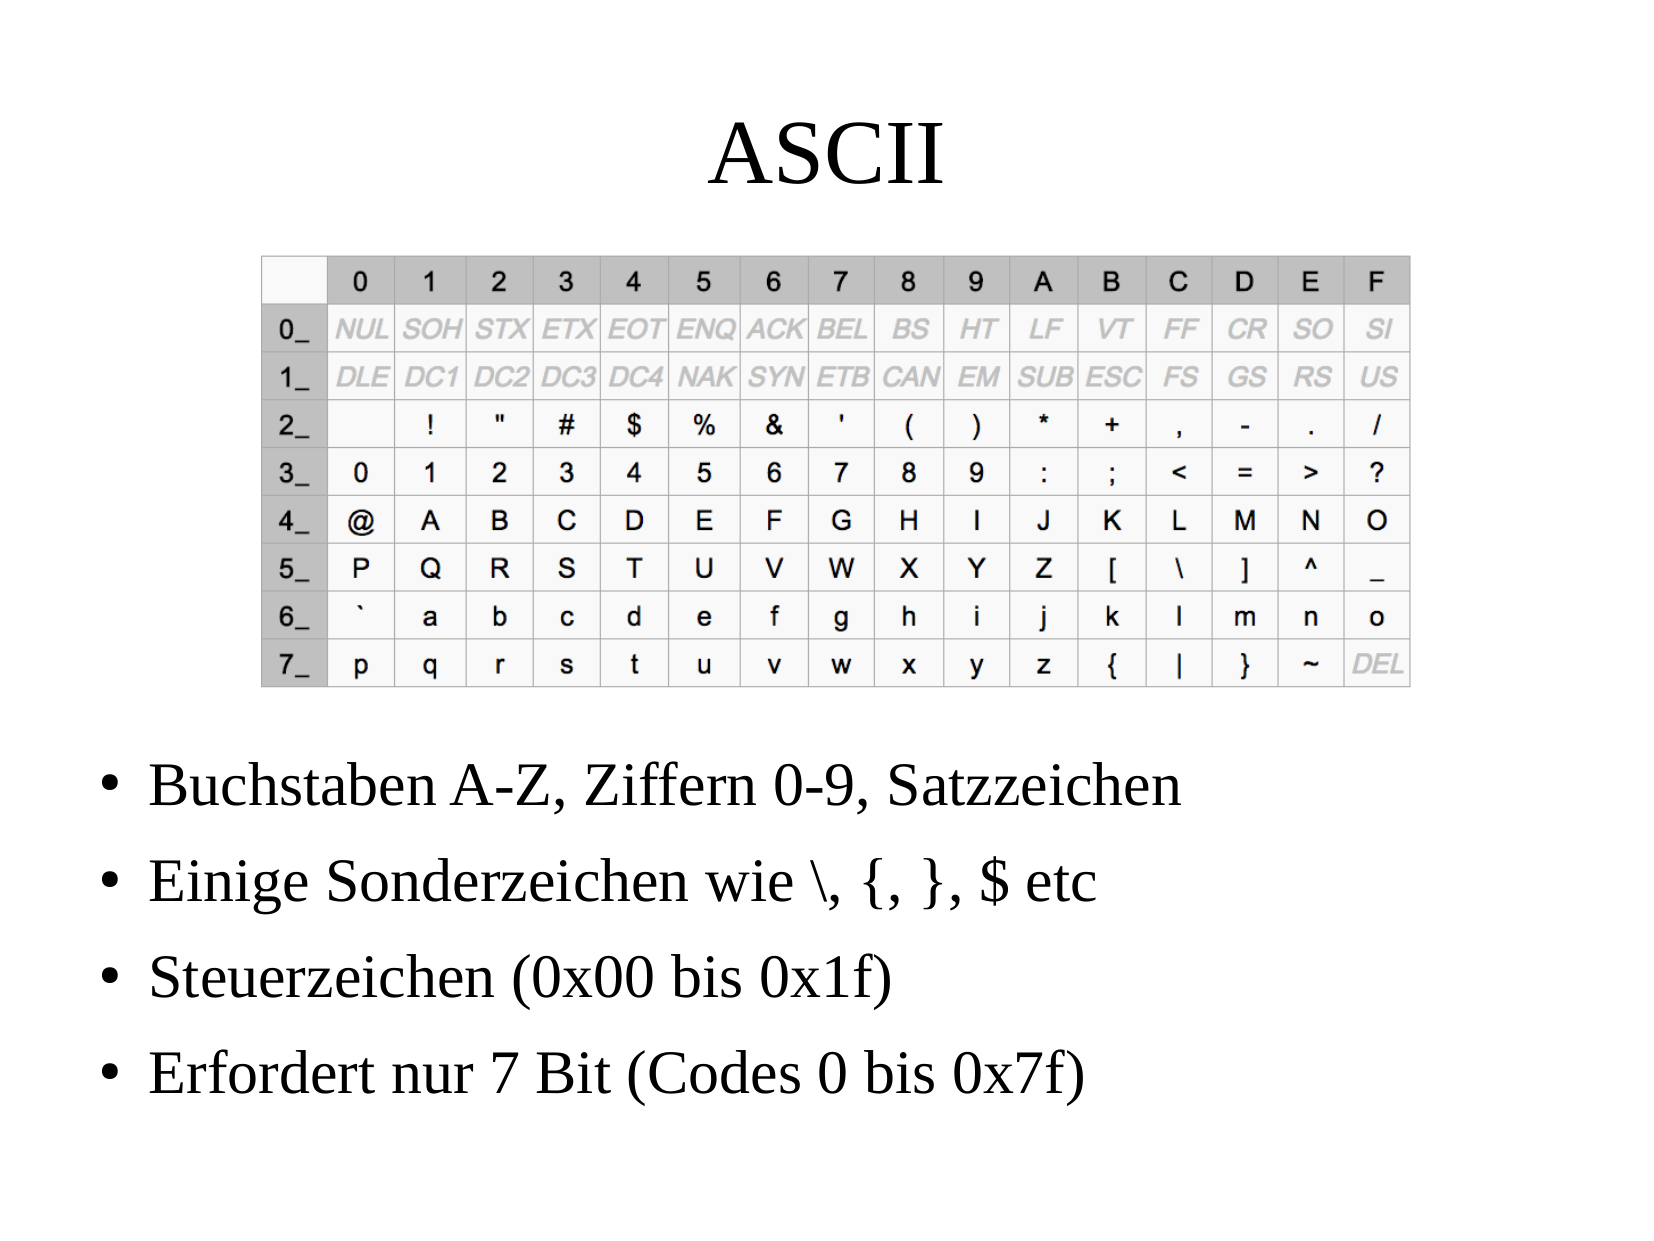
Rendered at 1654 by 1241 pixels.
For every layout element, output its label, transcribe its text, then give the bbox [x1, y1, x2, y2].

title ASCII [82, 49, 1571, 257]
list Buchstaben A-Z, Ziffern 0-9, Satzzeichen Einige Sonderzeichen wie \, {, }, $ etc Steuerzeichen (0x00 bis 0x1f) Erfordert nur 7 Bit (Codes 0 bis 0x7f) [82, 750, 1571, 1111]
picture [261, 250, 1414, 693]
